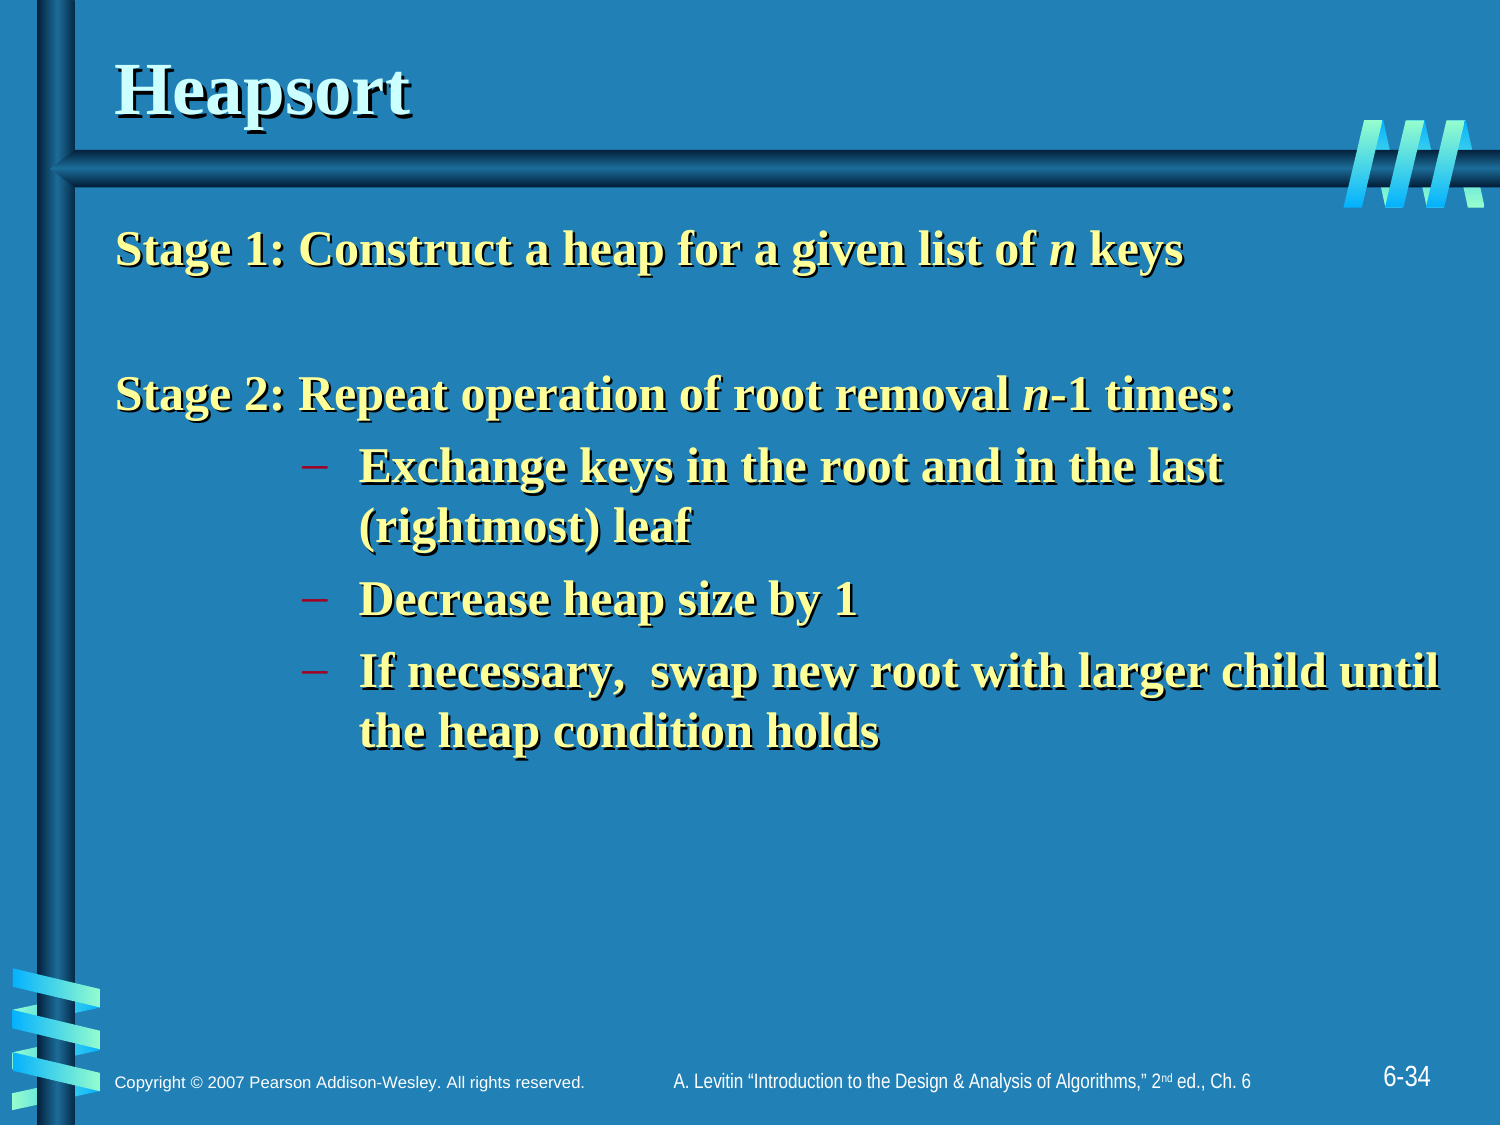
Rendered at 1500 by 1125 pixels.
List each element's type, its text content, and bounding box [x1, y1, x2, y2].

list Stage 1: Construct a heap for a given list of n keys Stage 2: Repeat operation of root removal n-1 times: Exchange keys in the root and in the last (rightmost) leaf Decrease heap size by 1 If necessary, swap new root with larger child until the heap condition holds [99, 207, 1463, 1013]
title Heapsort [99, 24, 1345, 138]
